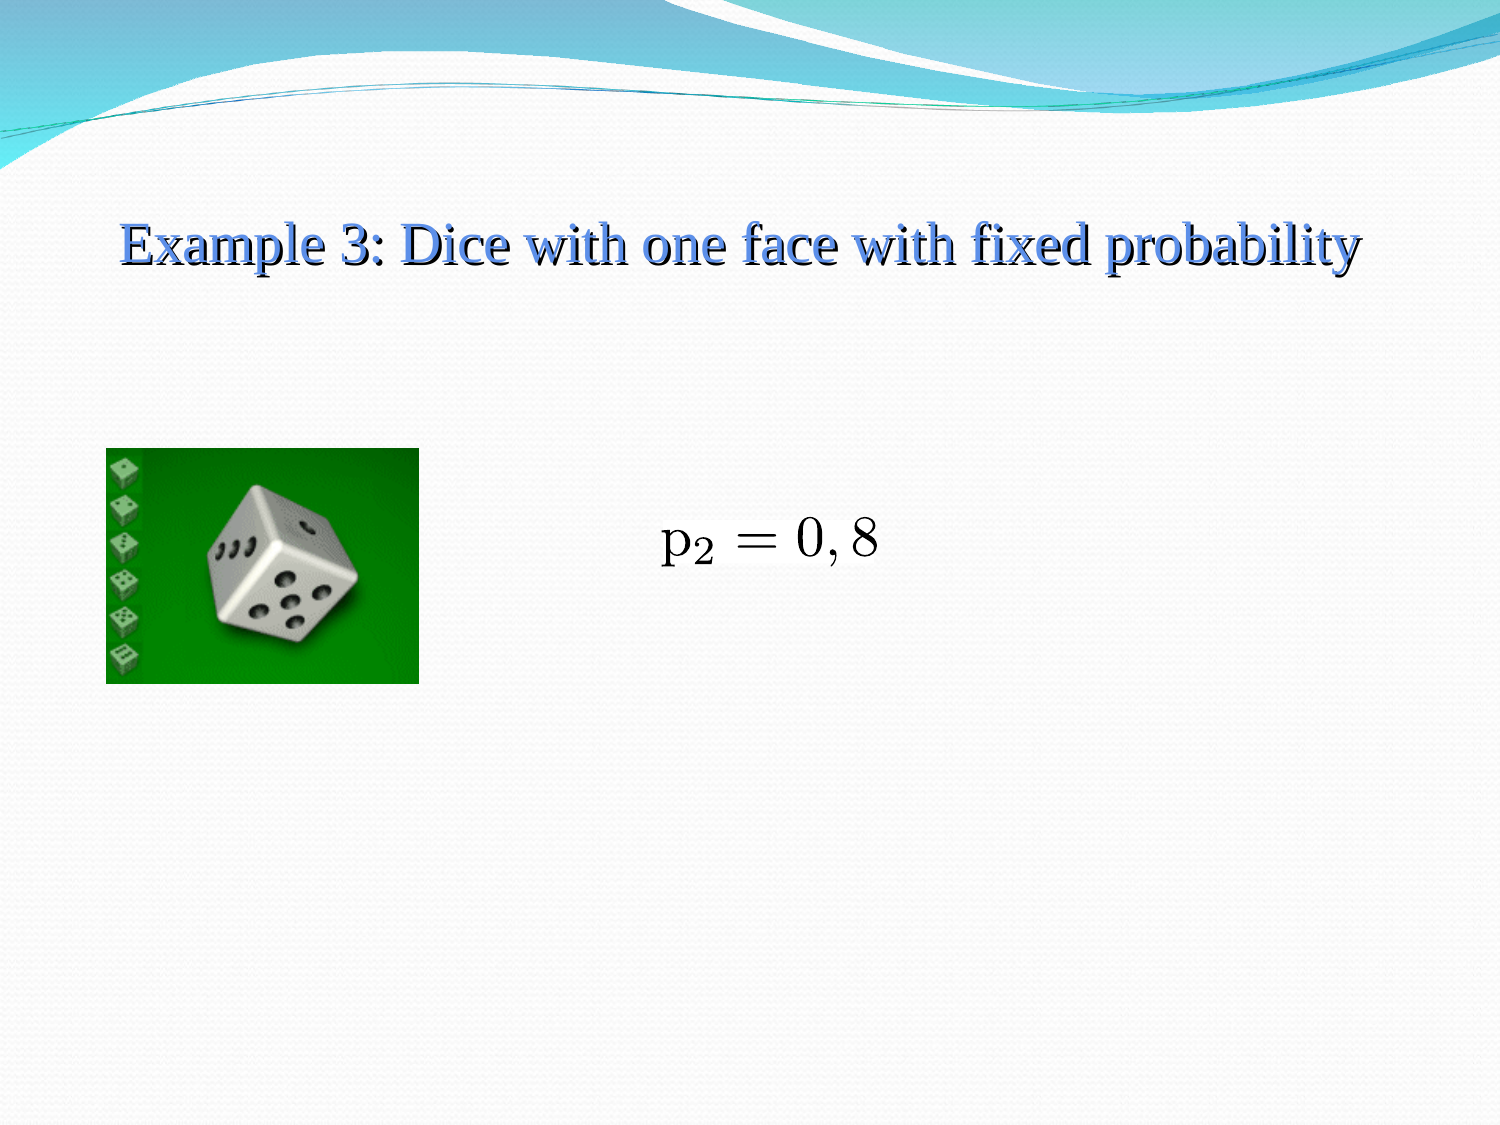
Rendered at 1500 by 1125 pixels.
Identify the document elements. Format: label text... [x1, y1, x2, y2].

text_box [661, 516, 877, 567]
text_box Example 3: Dice with one face with fixed probability [38, 207, 1465, 275]
picture [0, 0, 1500, 1125]
